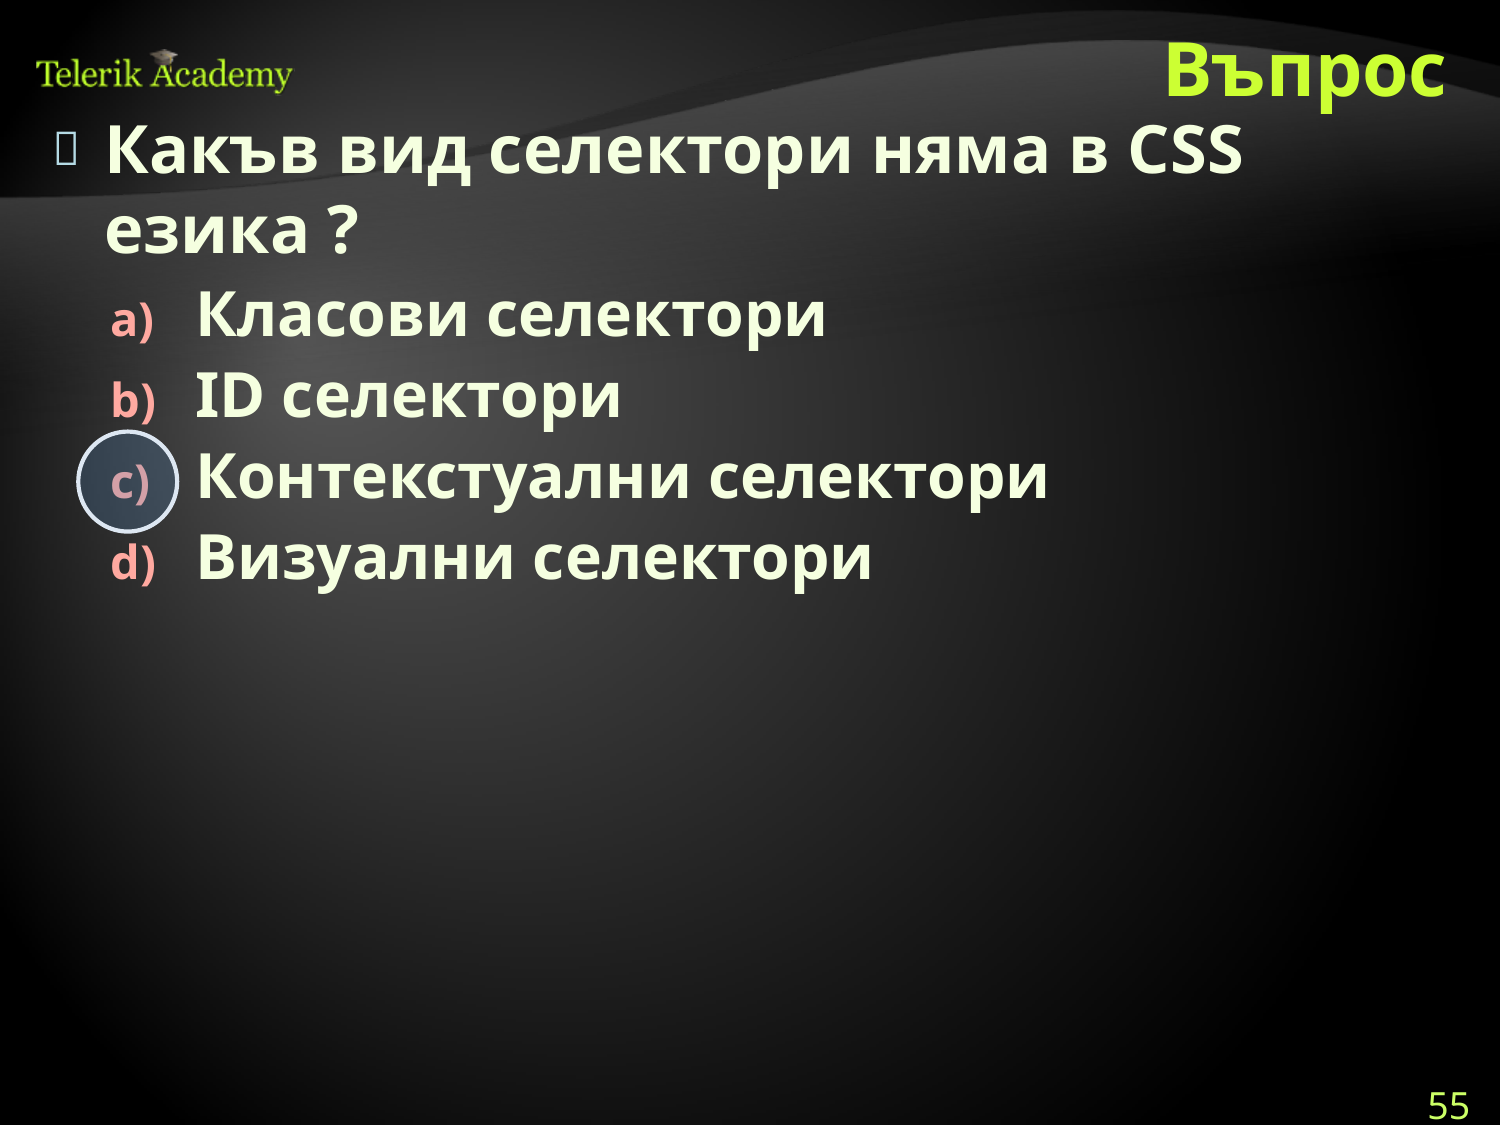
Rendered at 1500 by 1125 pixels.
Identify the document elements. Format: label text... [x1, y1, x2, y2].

slide_number <number> [1412, 1074, 1488, 1113]
list Какъв вид селектори няма в CSS езика ? Класови селектори ID селектори Контекстуални селектори Визуални селектори [37, 99, 1463, 1100]
text_box [78, 431, 178, 532]
title Въпрос [300, 12, 1463, 99]
picture [0, 0, 1500, 1125]
